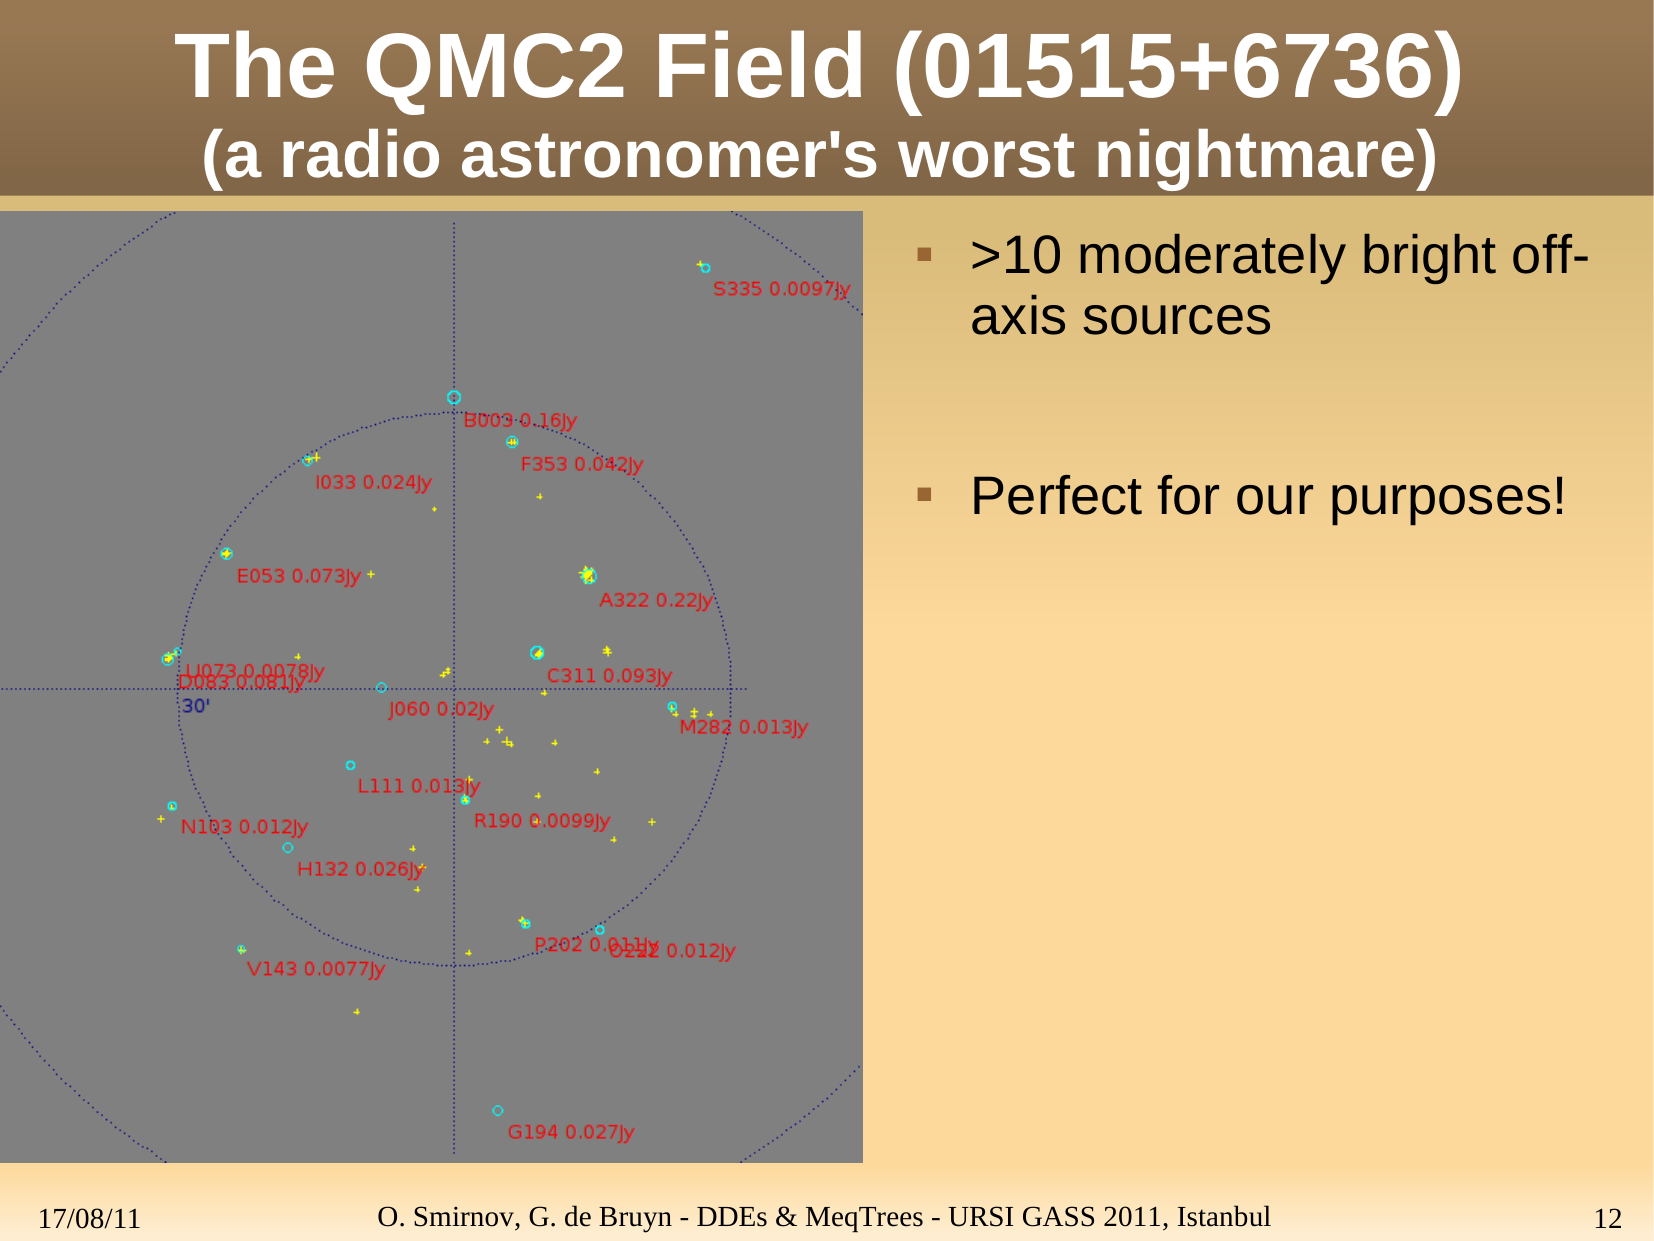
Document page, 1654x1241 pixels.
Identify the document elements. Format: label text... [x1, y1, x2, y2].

picture [0, 0, 1654, 1241]
list >10 moderately bright off-axis sources Perfect for our purposes! [900, 225, 1601, 1163]
title The QMC2 Field (01515+6736) (a radio astronomer's worst nightmare) [76, 0, 1565, 208]
